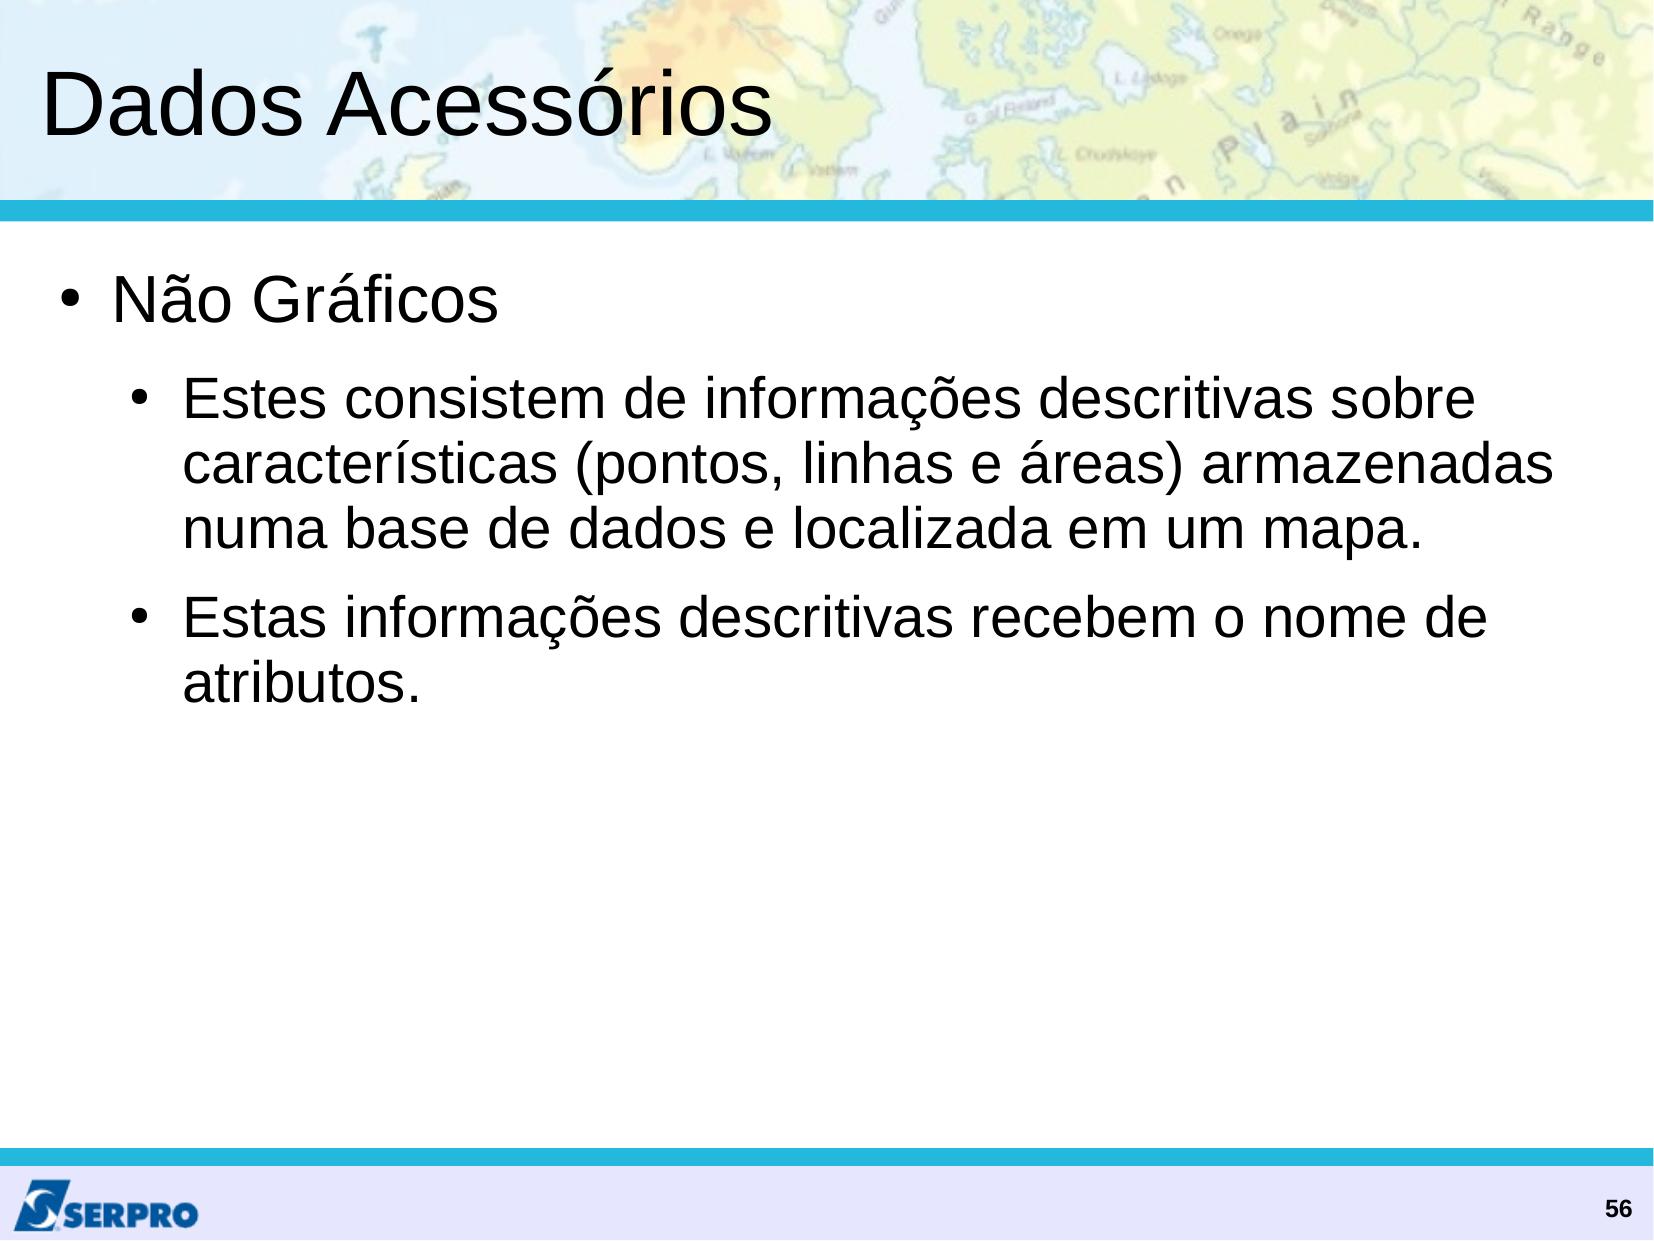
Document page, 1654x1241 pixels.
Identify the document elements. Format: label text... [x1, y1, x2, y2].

list Não Gráficos Estes consistem de informações descritivas sobre características (pontos, linhas e áreas) armazenadas numa base de dados e localizada em um mapa. Estas informações descritivas recebem o nome de atributos. [40, 261, 1616, 1081]
picture [10, 1177, 201, 1235]
title Dados Acessórios [40, 49, 1614, 159]
